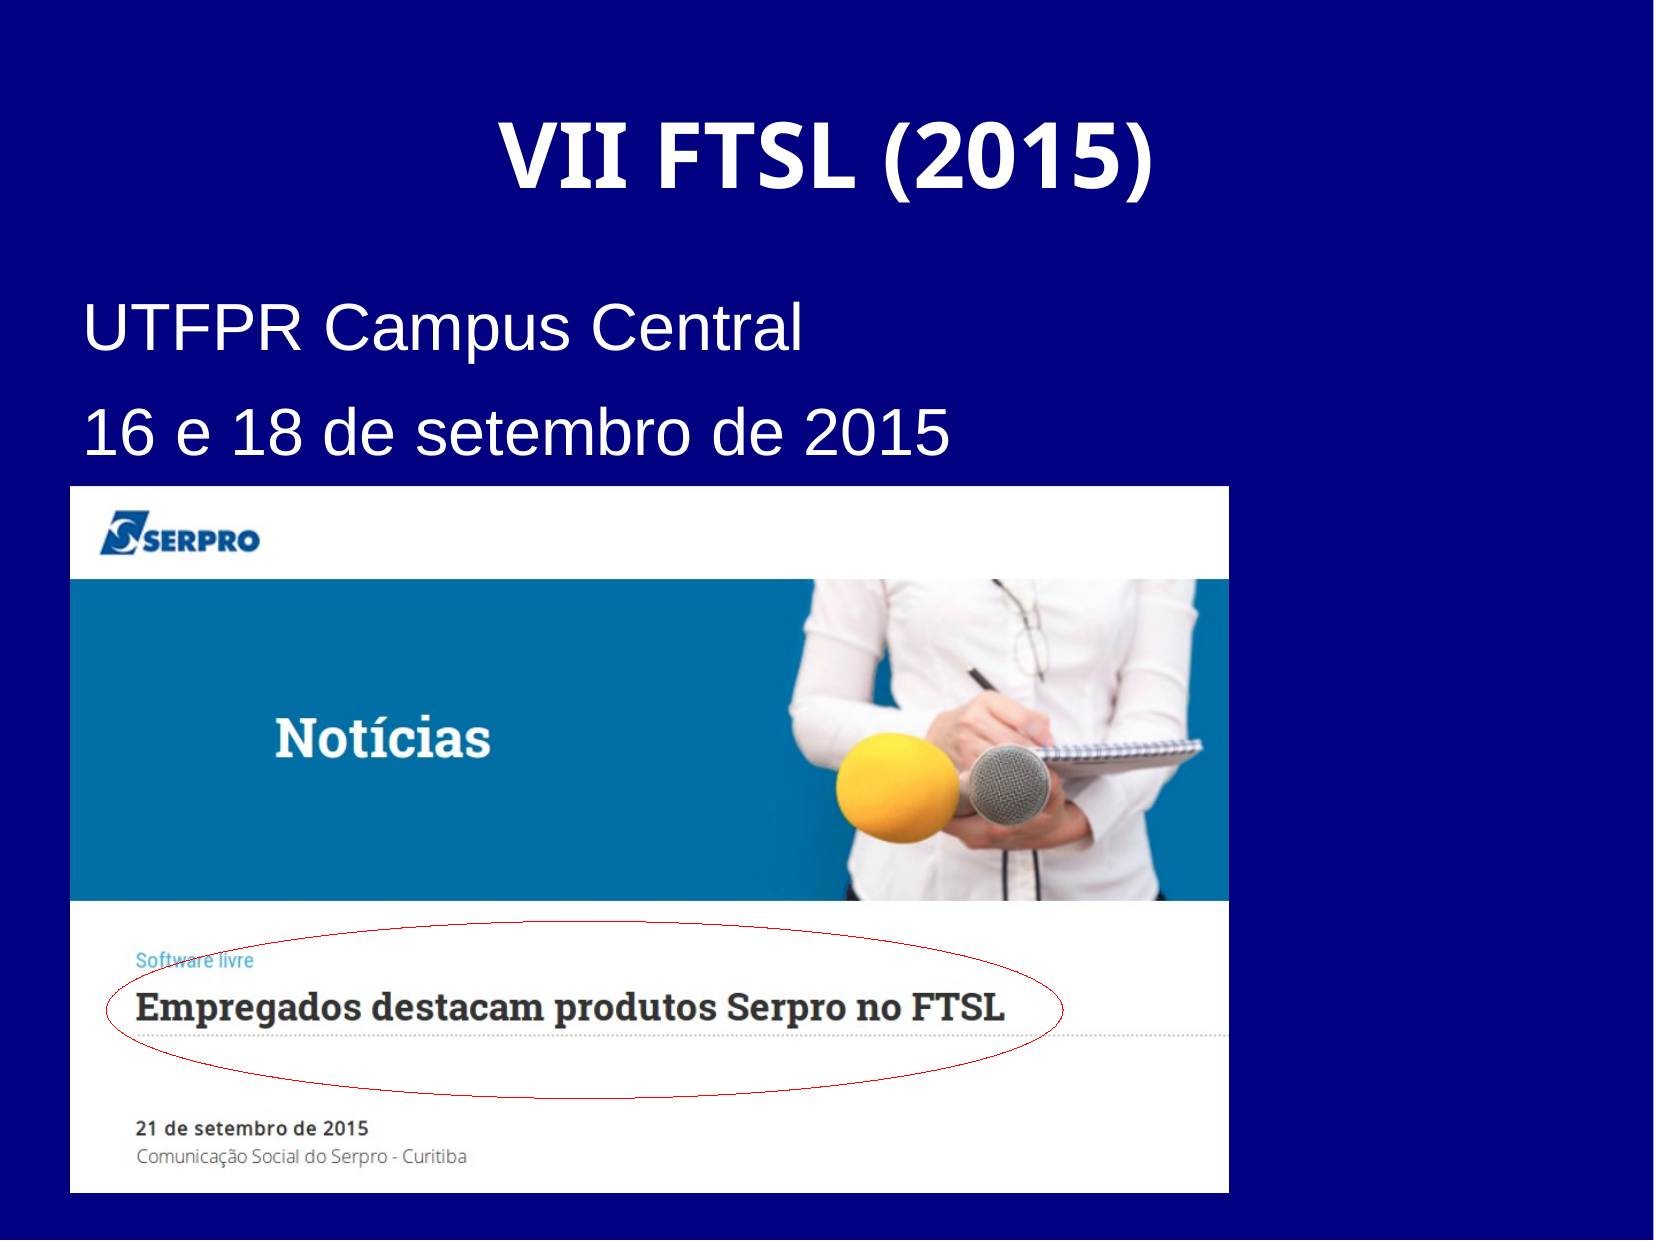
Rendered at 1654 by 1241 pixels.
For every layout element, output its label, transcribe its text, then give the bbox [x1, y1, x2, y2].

picture [415, 724, 491, 759]
list UTFPR Campus Central 16 e 18 de setembro de 2015 [82, 290, 1571, 1010]
picture [276, 717, 318, 757]
picture [319, 727, 351, 759]
picture [420, 713, 433, 721]
picture [375, 713, 387, 724]
title VII FTSL (2015) [82, 49, 1571, 257]
picture [350, 719, 416, 758]
picture [70, 486, 1229, 1193]
